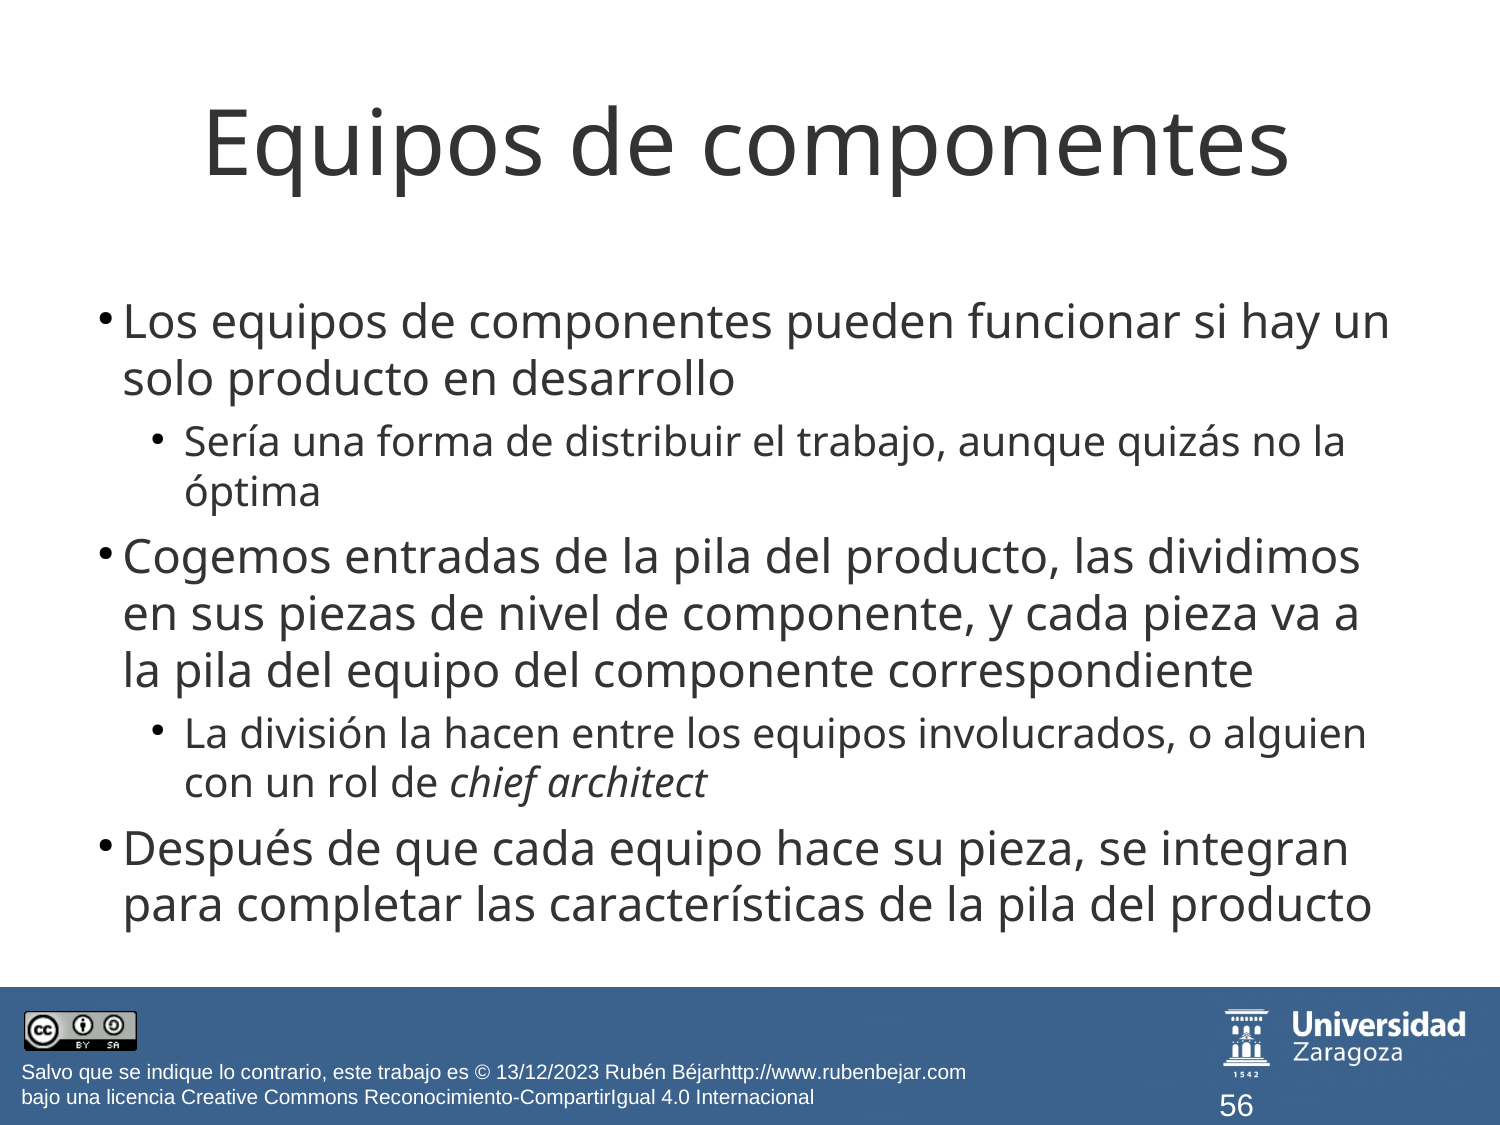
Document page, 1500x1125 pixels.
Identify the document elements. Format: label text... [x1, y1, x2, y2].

list Los equipos de componentes pueden funcionar si hay un solo producto en desarrollo Sería una forma de distribuir el trabajo, aunque quizás no la óptima Cogemos entradas de la pila del producto, las dividimos en sus piezas de nivel de componente, y cada pieza va a la pila del equipo del componente correspondiente La división la hacen entre los equipos involucrados, o alguien con un rol de chief architect Después de que cada equipo hace su pieza, se integran para completar las características de la pila del producto [82, 283, 1418, 957]
title Equipos de componentes [74, 21, 1420, 257]
picture [0, 987, 1500, 1125]
